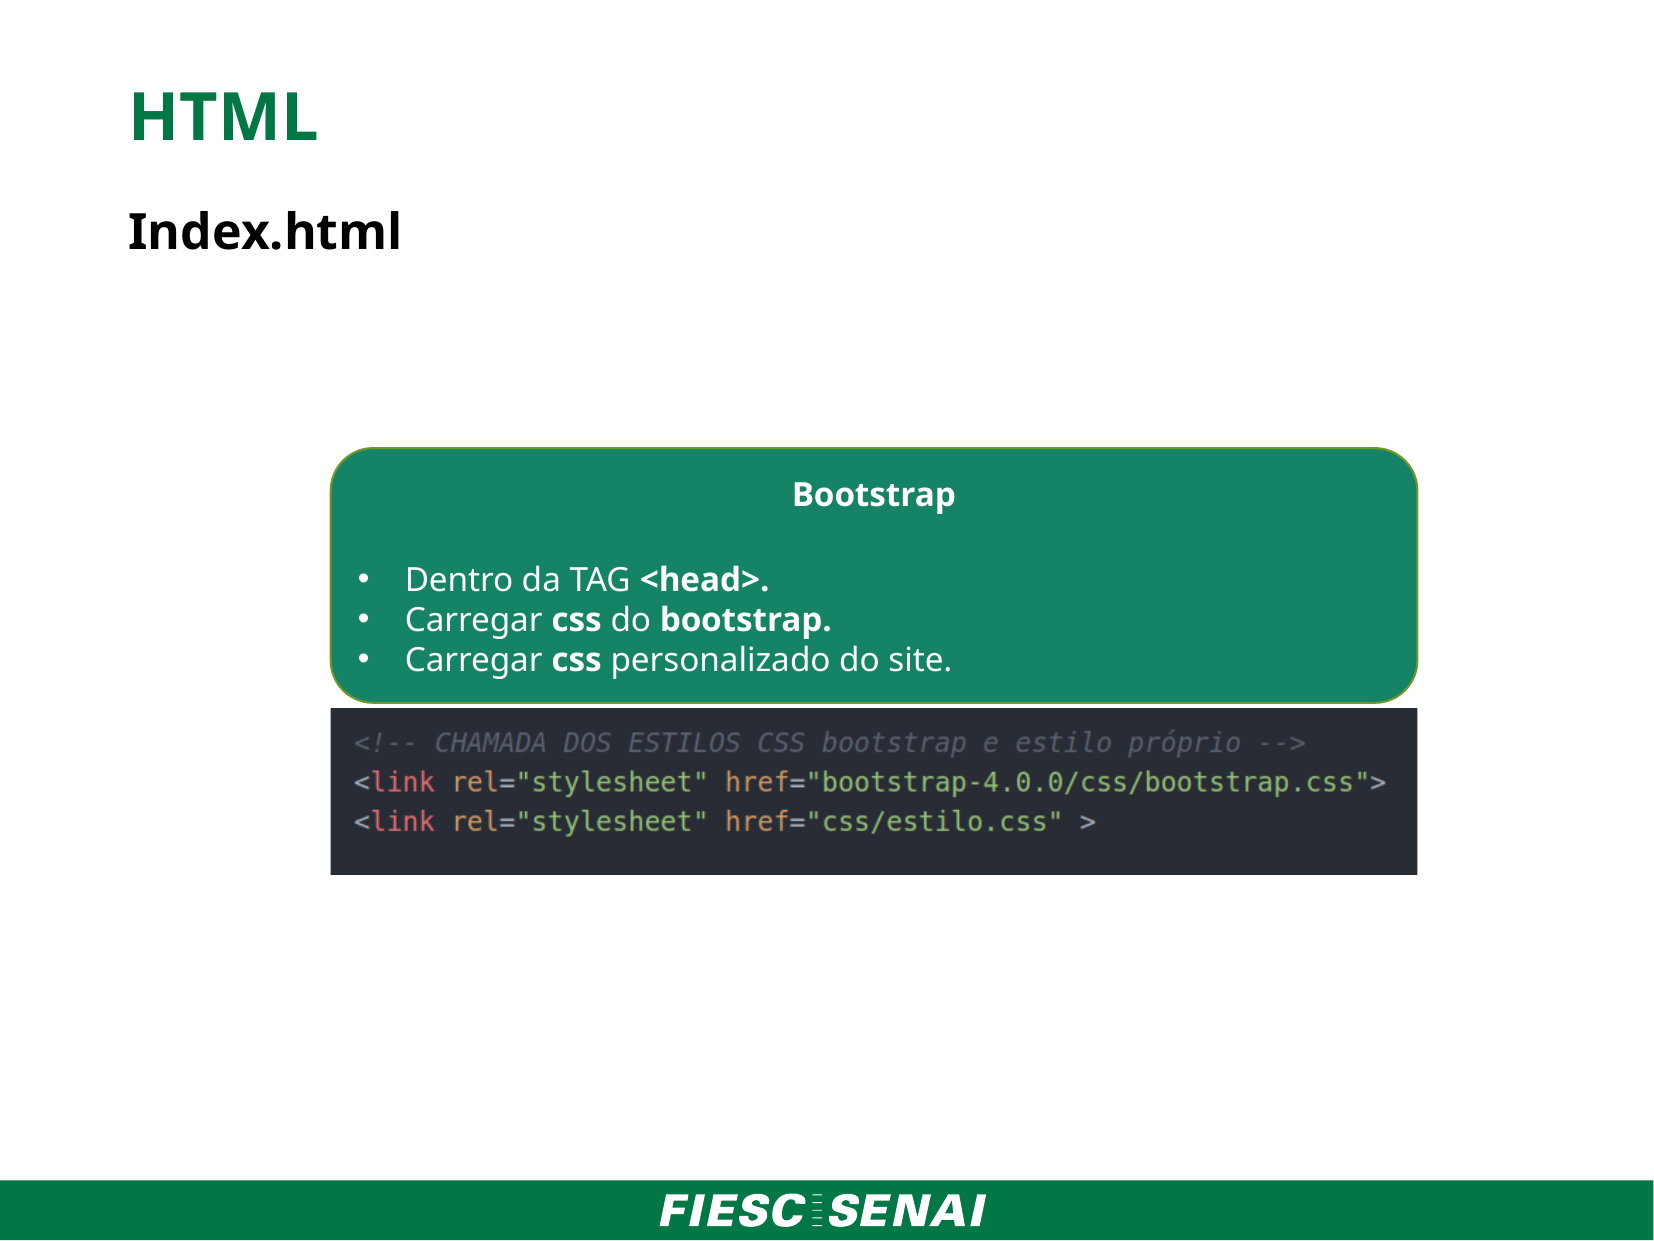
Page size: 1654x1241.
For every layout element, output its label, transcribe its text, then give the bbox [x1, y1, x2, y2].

picture [330, 708, 1418, 875]
text_box Bootstrap Dentro da TAG <head>. Carregar css do bootstrap. Carregar css personalizado do site. [330, 448, 1418, 703]
title HTML [113, 39, 1540, 200]
list Index.html [113, 200, 1540, 1117]
